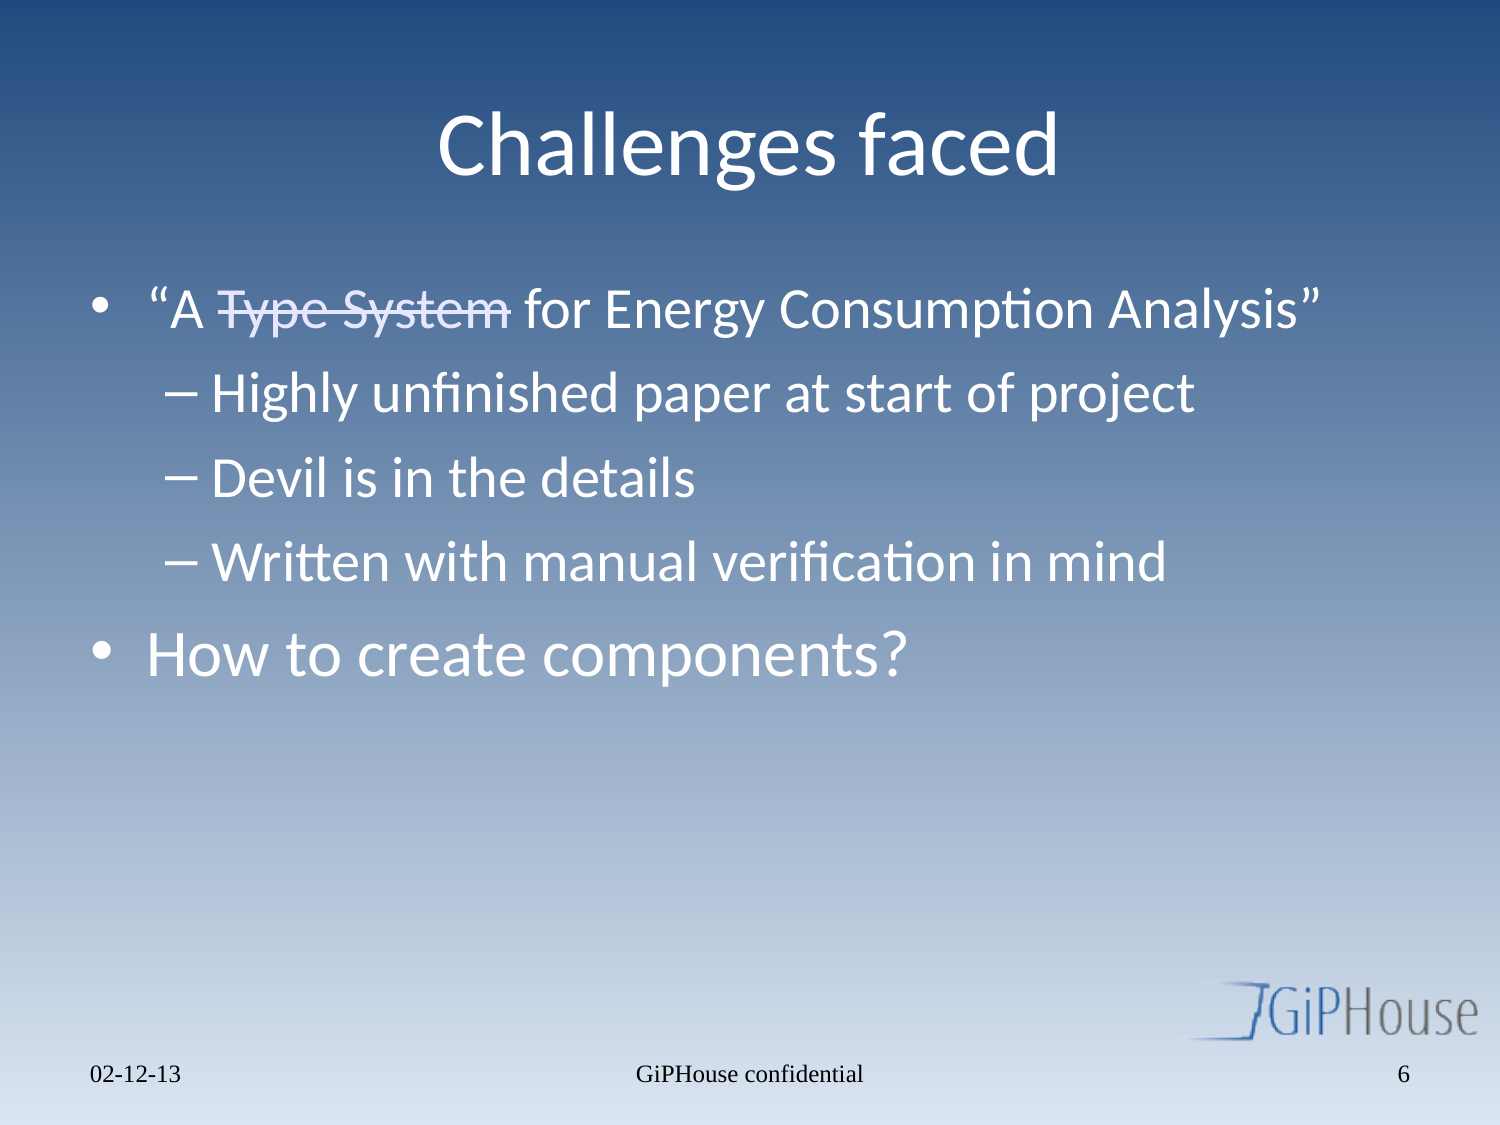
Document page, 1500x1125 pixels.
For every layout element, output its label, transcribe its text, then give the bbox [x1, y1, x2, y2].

text_box <number> [1074, 1042, 1426, 1103]
list “A Type System for Energy Consumption Analysis” Highly unfinished paper at start of project Devil is in the details Written with manual verification in mind How to create components? [75, 262, 1426, 1005]
text_box GiPHouse confidential [512, 1042, 988, 1103]
text_box 02-12-13 [74, 1042, 426, 1103]
picture [1137, 937, 1482, 1086]
title Challenges faced [75, 45, 1426, 233]
